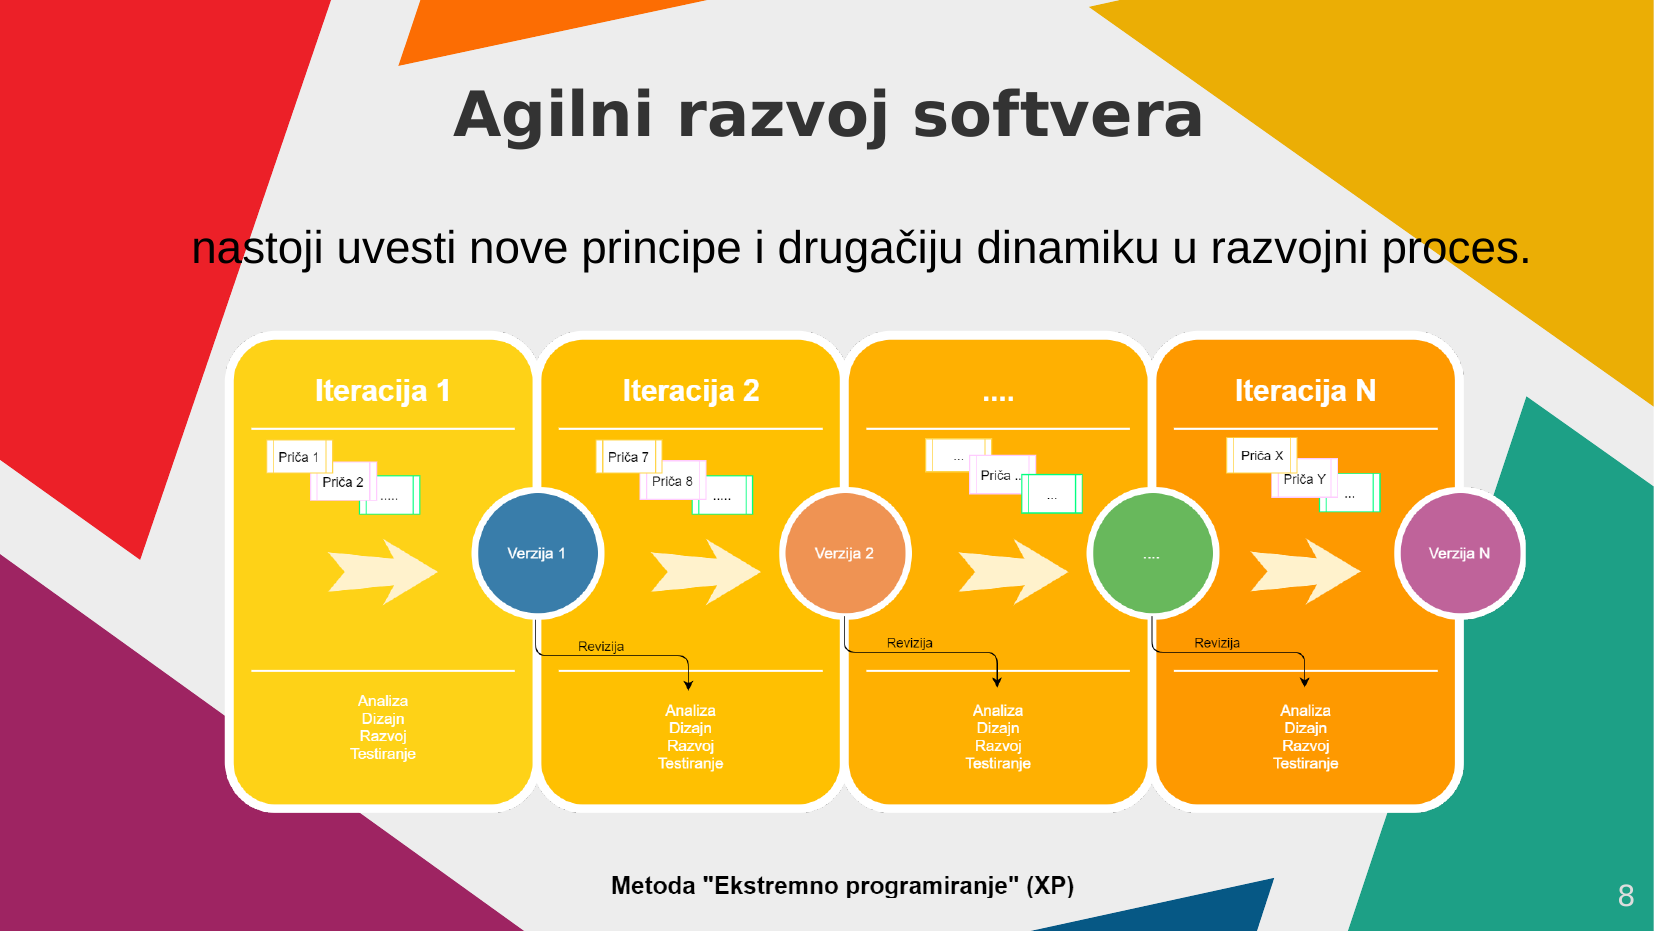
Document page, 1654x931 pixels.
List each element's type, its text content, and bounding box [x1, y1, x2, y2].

subtitle nastoji uvesti nove principe i drugačiju dinamiku u razvojni proces. [165, 129, 1560, 367]
title Agilni razvoj softvera [289, 36, 1372, 129]
picture [224, 330, 1526, 898]
